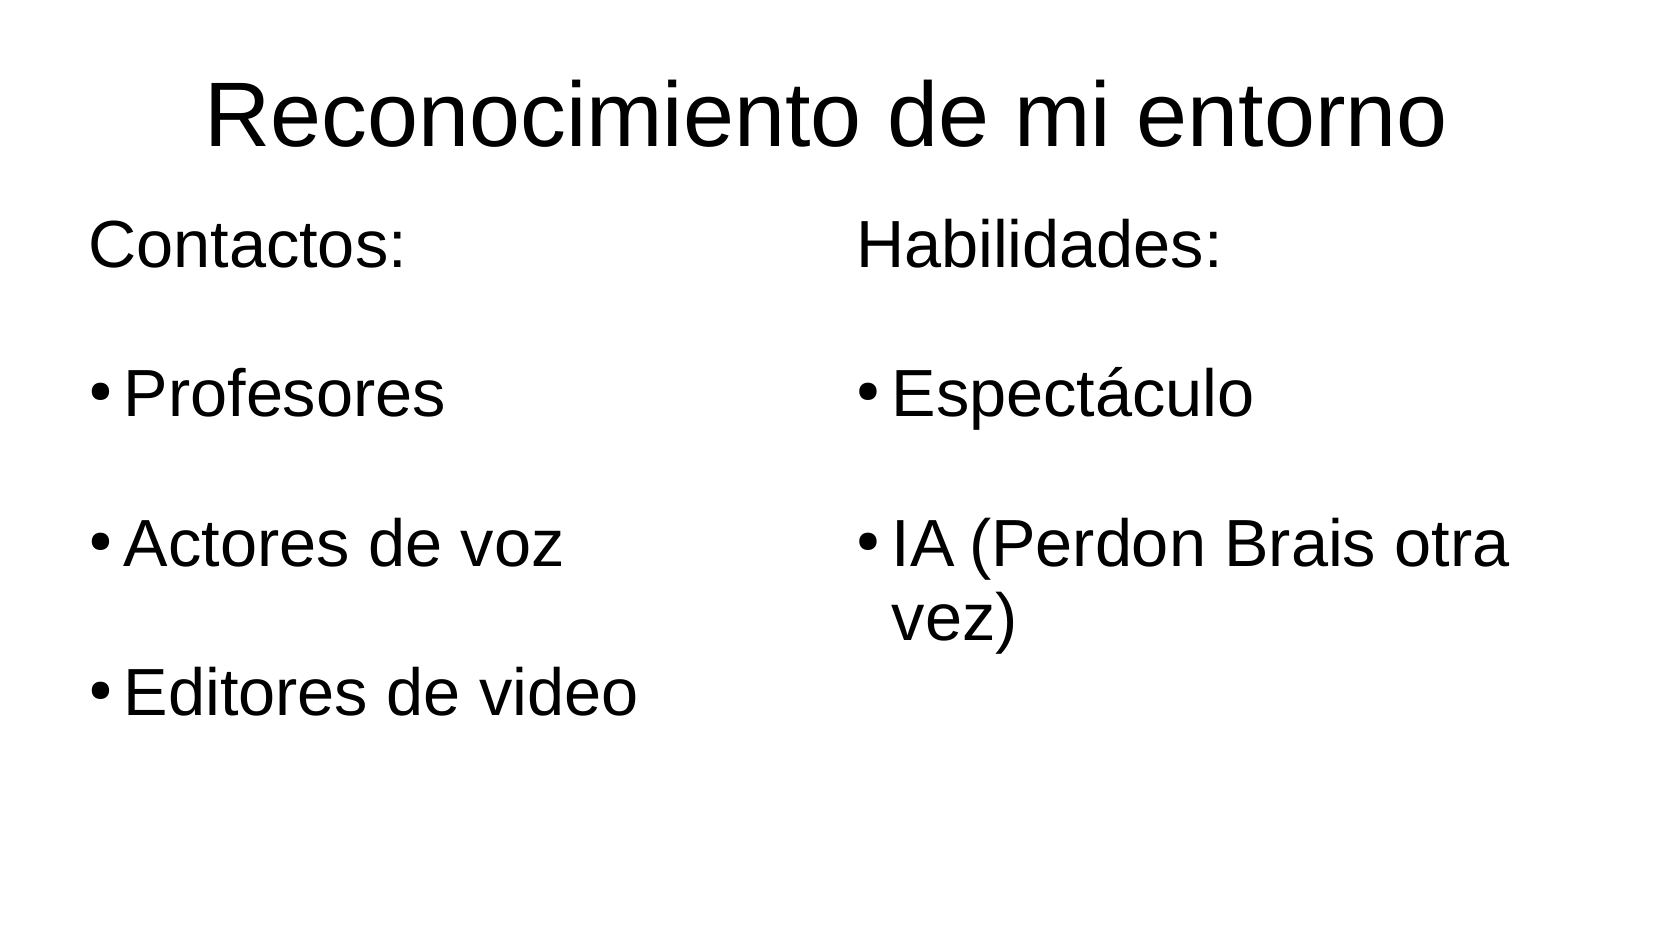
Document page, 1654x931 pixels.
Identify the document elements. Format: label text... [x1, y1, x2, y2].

text_box Contactos: Profesores Actores de voz Editores de video [88, 206, 709, 857]
title Reconocimiento de mi entorno [82, 37, 1571, 193]
text_box Habilidades: Espectáculo IA (Perdon Brais otra vez) [856, 206, 1595, 857]
